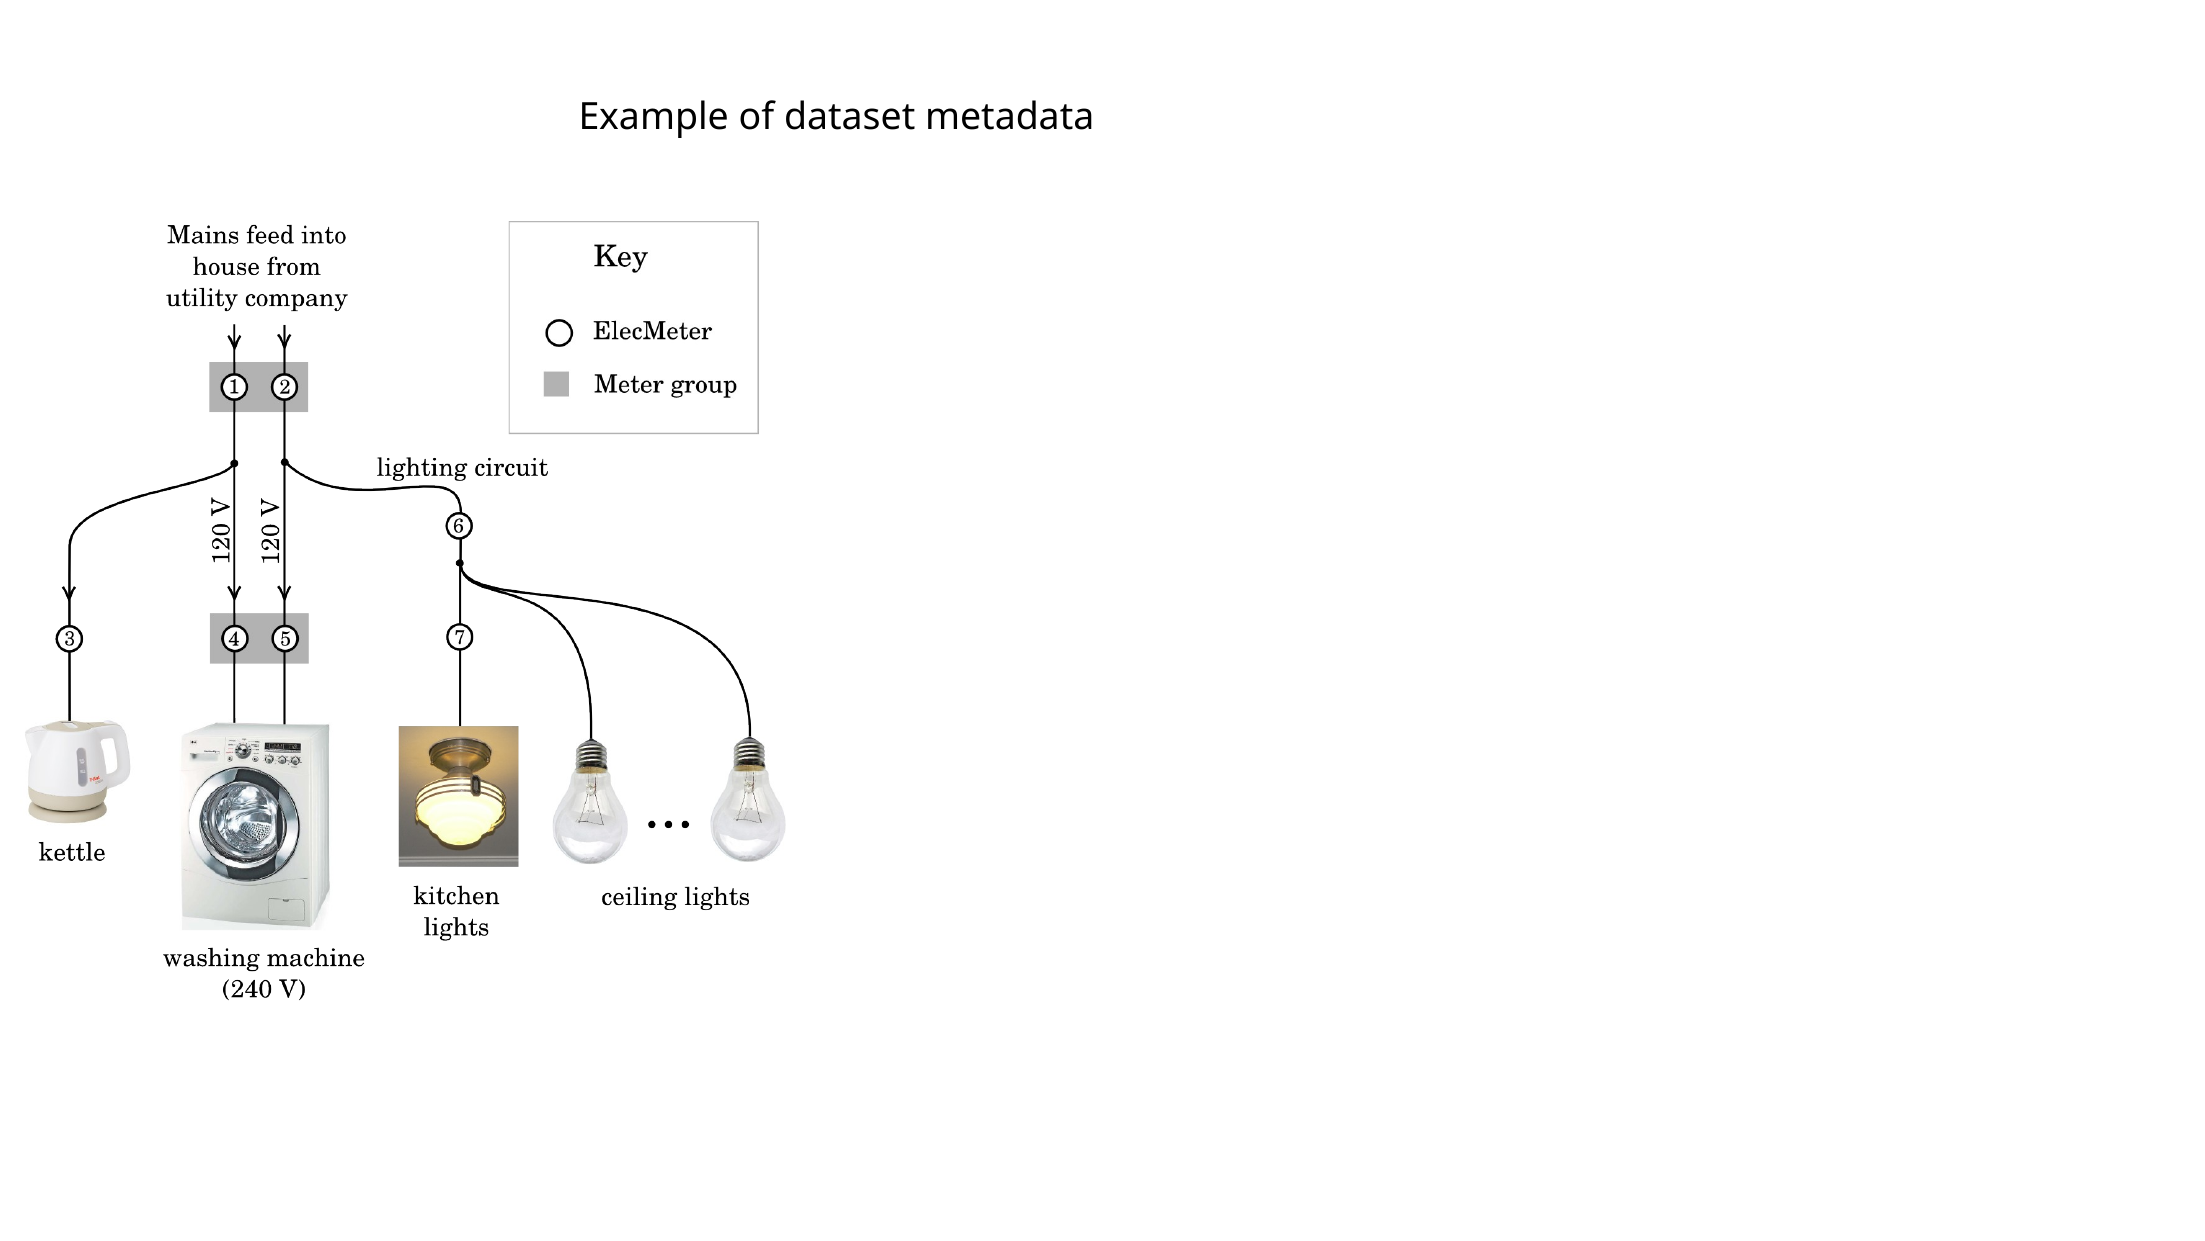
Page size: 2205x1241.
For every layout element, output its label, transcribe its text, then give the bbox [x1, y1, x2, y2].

text_box Example of dataset metadata [563, 81, 1103, 146]
picture [20, 220, 1636, 1022]
